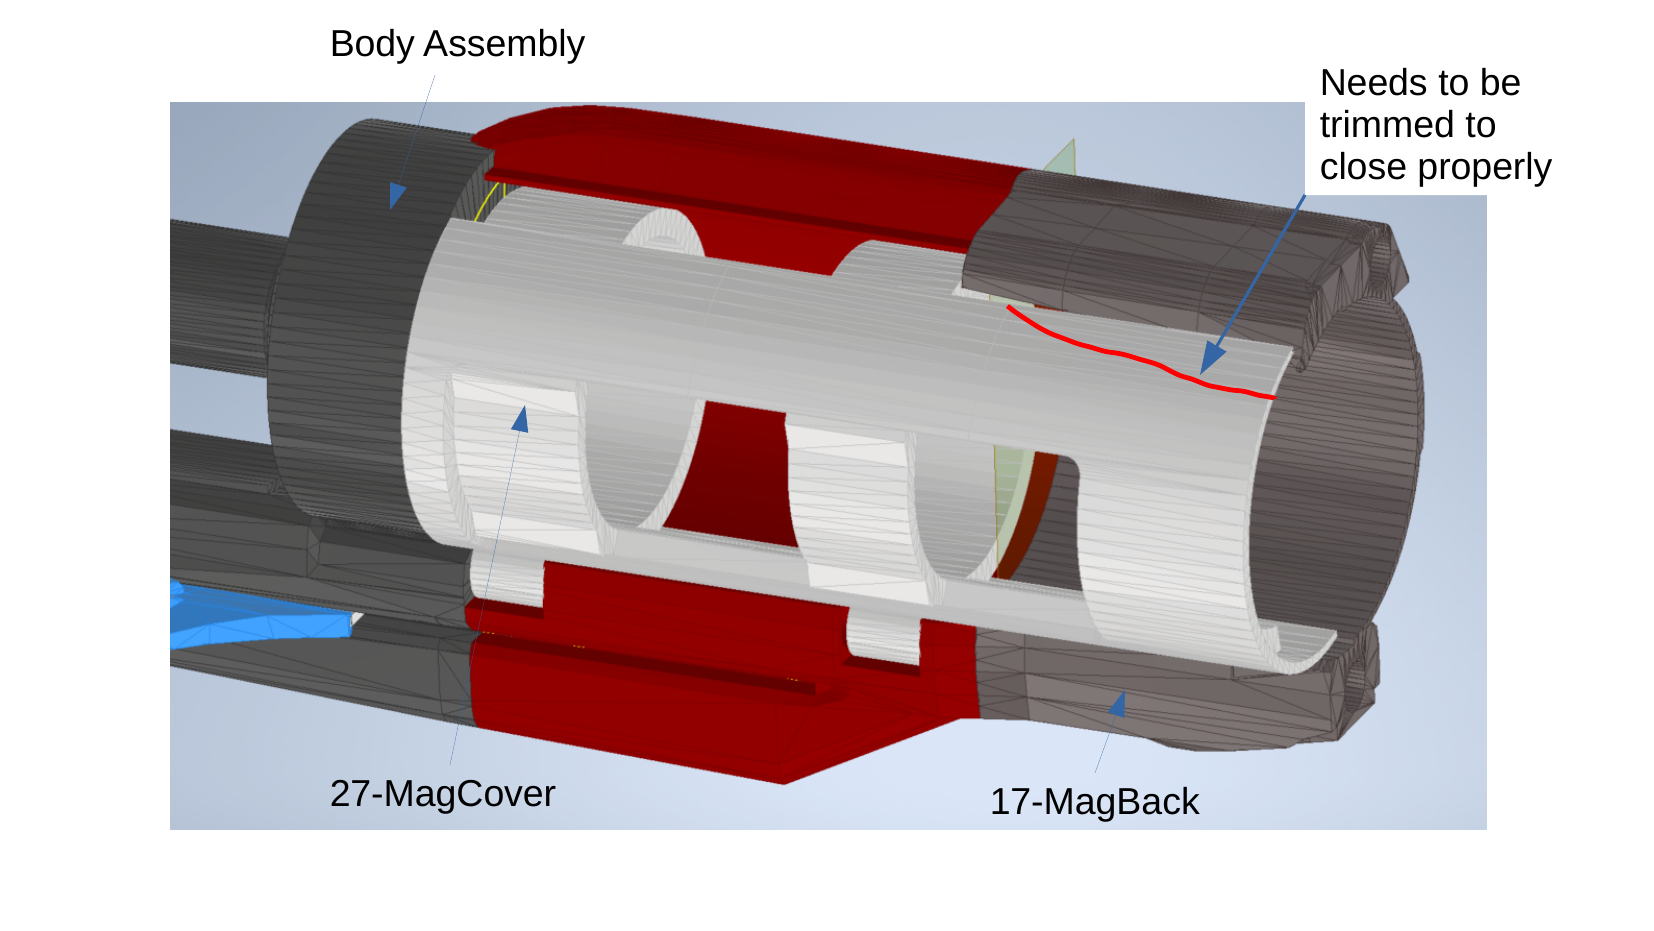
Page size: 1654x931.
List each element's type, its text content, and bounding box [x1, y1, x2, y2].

picture [170, 102, 1487, 830]
text_box Body Assembly [315, 15, 721, 72]
text_box 27-MagCover [315, 765, 721, 822]
text_box 17-MagBack [975, 772, 1381, 830]
text_box Needs to be trimmed to close properly [1305, 54, 1591, 196]
